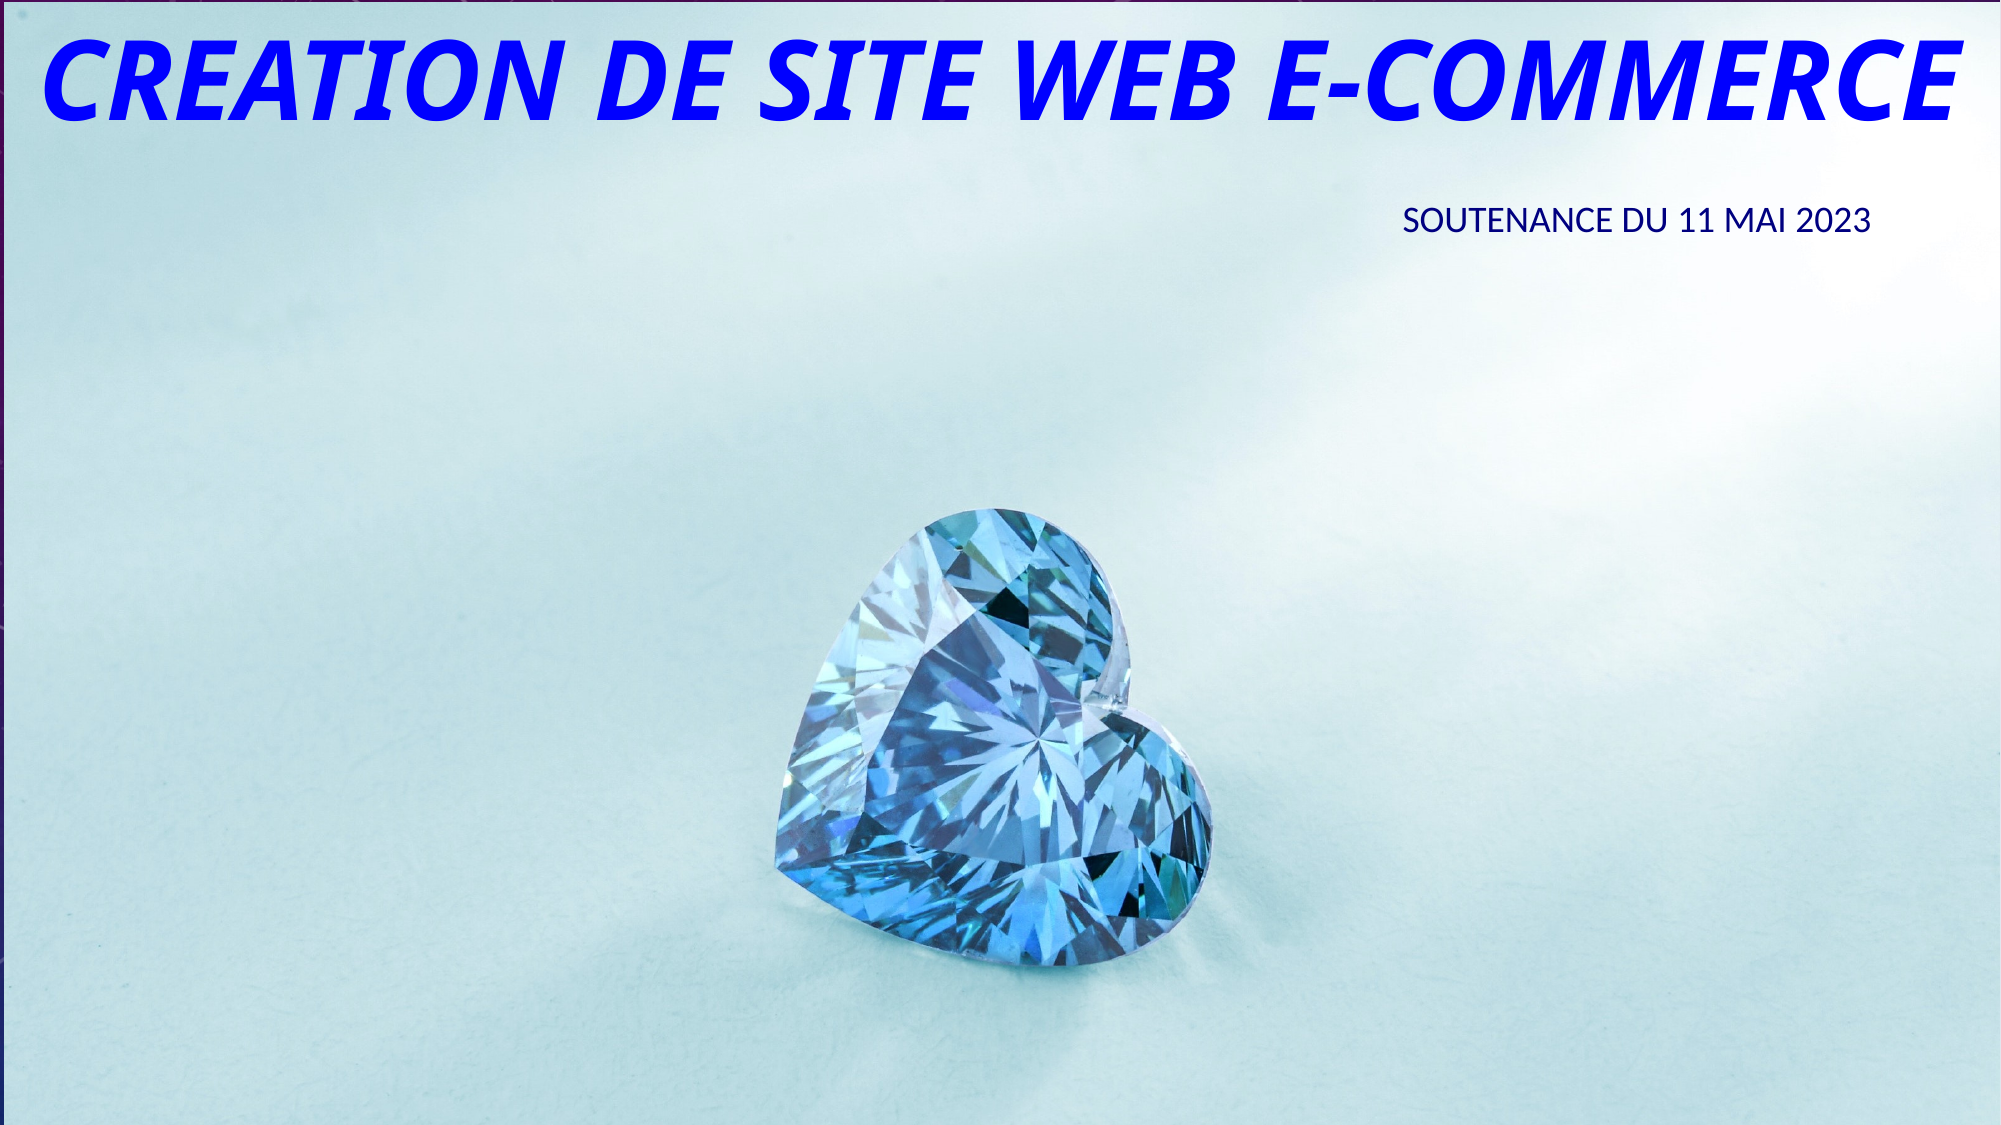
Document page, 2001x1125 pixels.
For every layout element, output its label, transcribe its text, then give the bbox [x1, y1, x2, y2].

subtitle soutenance du 11 Mai 2023 [1387, 187, 1913, 263]
picture [0, 0, 2001, 1125]
title CREATION DE SITE WEB e-COMMERCE [0, 0, 2000, 150]
